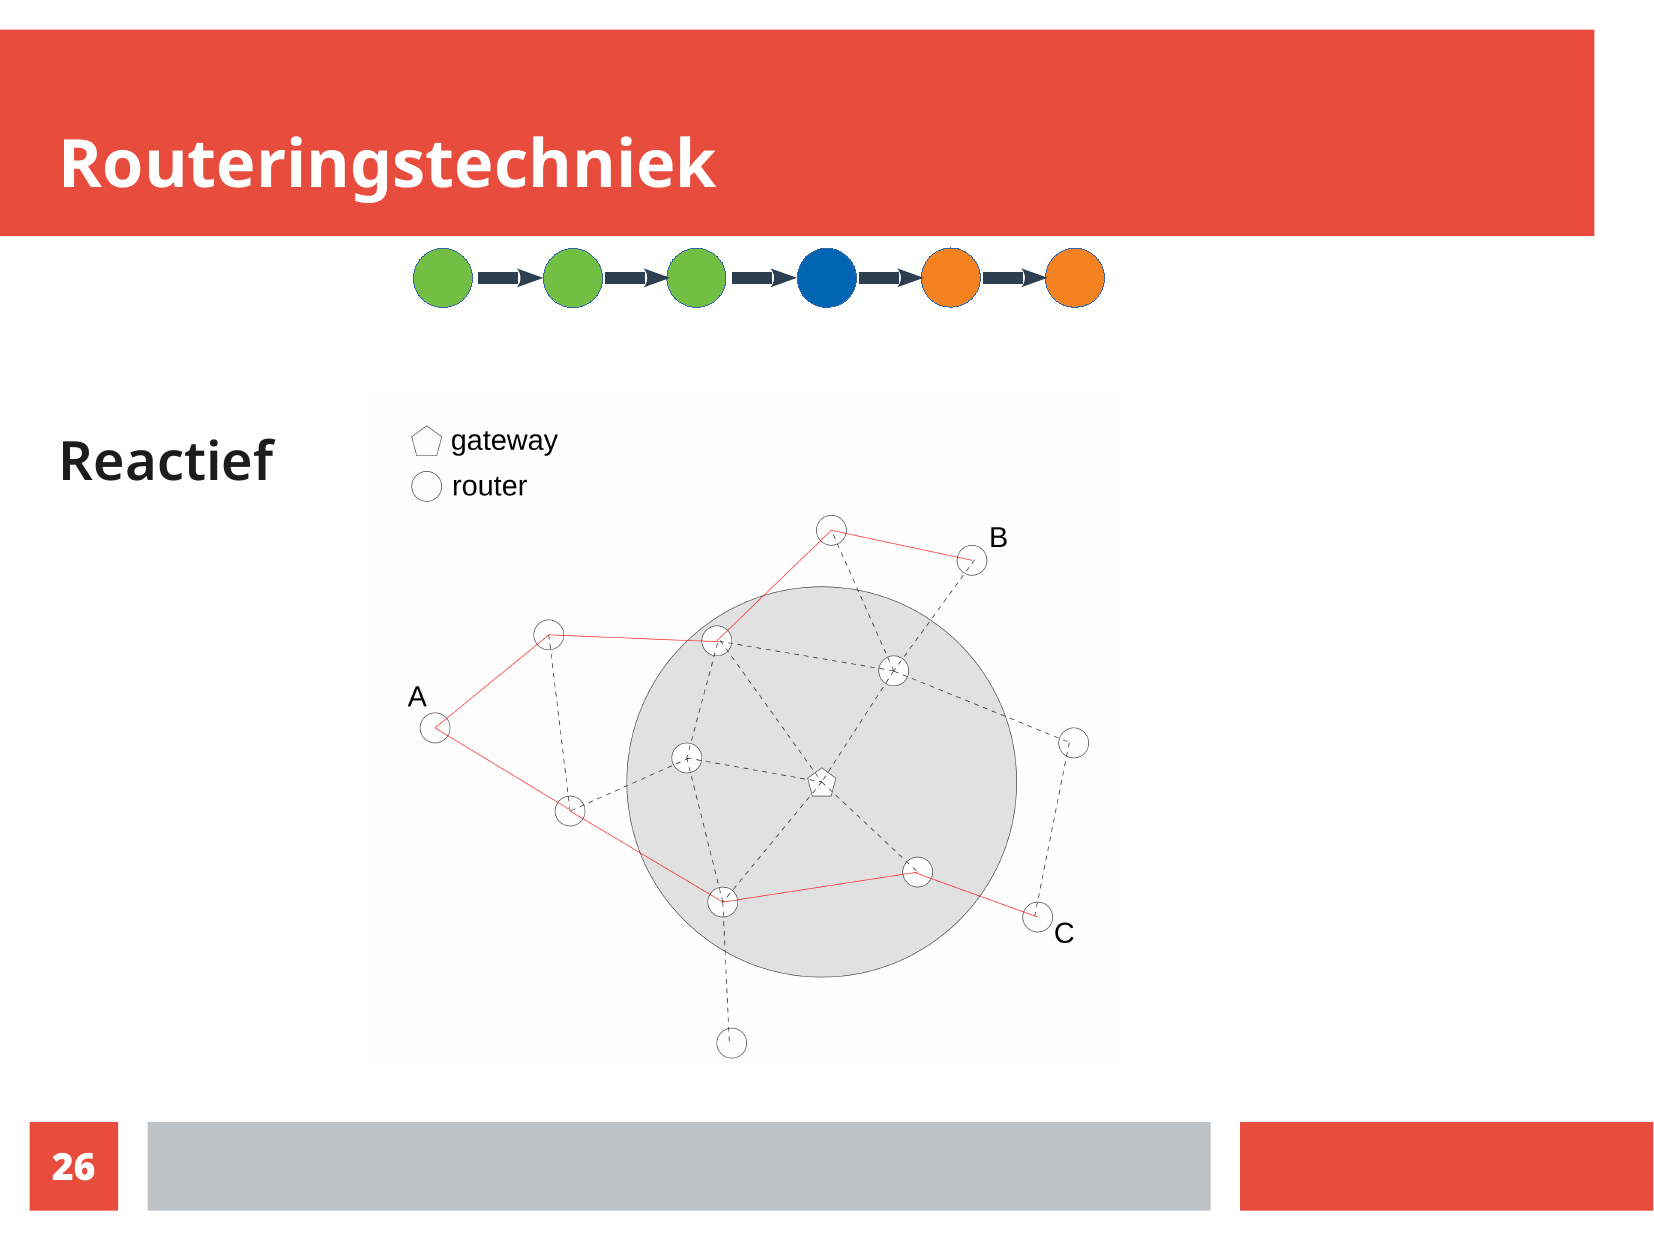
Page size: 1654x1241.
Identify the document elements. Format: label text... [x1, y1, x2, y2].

text_box [921, 247, 981, 308]
picture [372, 392, 1117, 1064]
text_box [413, 248, 473, 308]
text_box [1045, 248, 1105, 308]
text_box [543, 248, 603, 308]
text_box [666, 248, 726, 308]
list Reactief [59, 324, 1565, 1093]
title Routeringstechniek [59, 59, 1595, 207]
text_box [797, 248, 857, 308]
